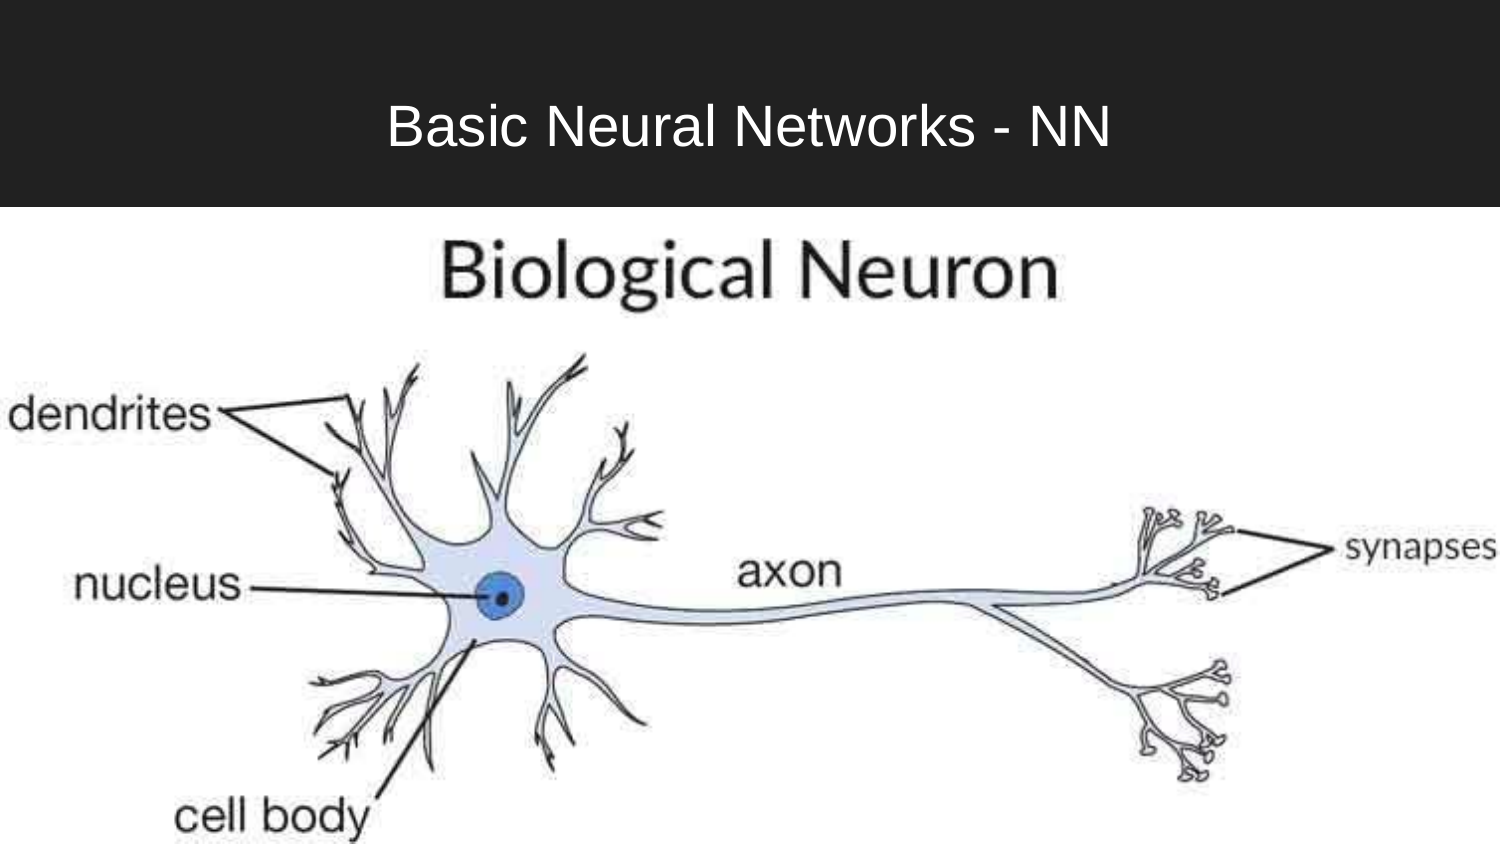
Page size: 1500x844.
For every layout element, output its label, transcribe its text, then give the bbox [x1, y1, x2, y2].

picture [0, 207, 1500, 844]
title Basic Neural Networks - NN [51, 72, 1449, 167]
